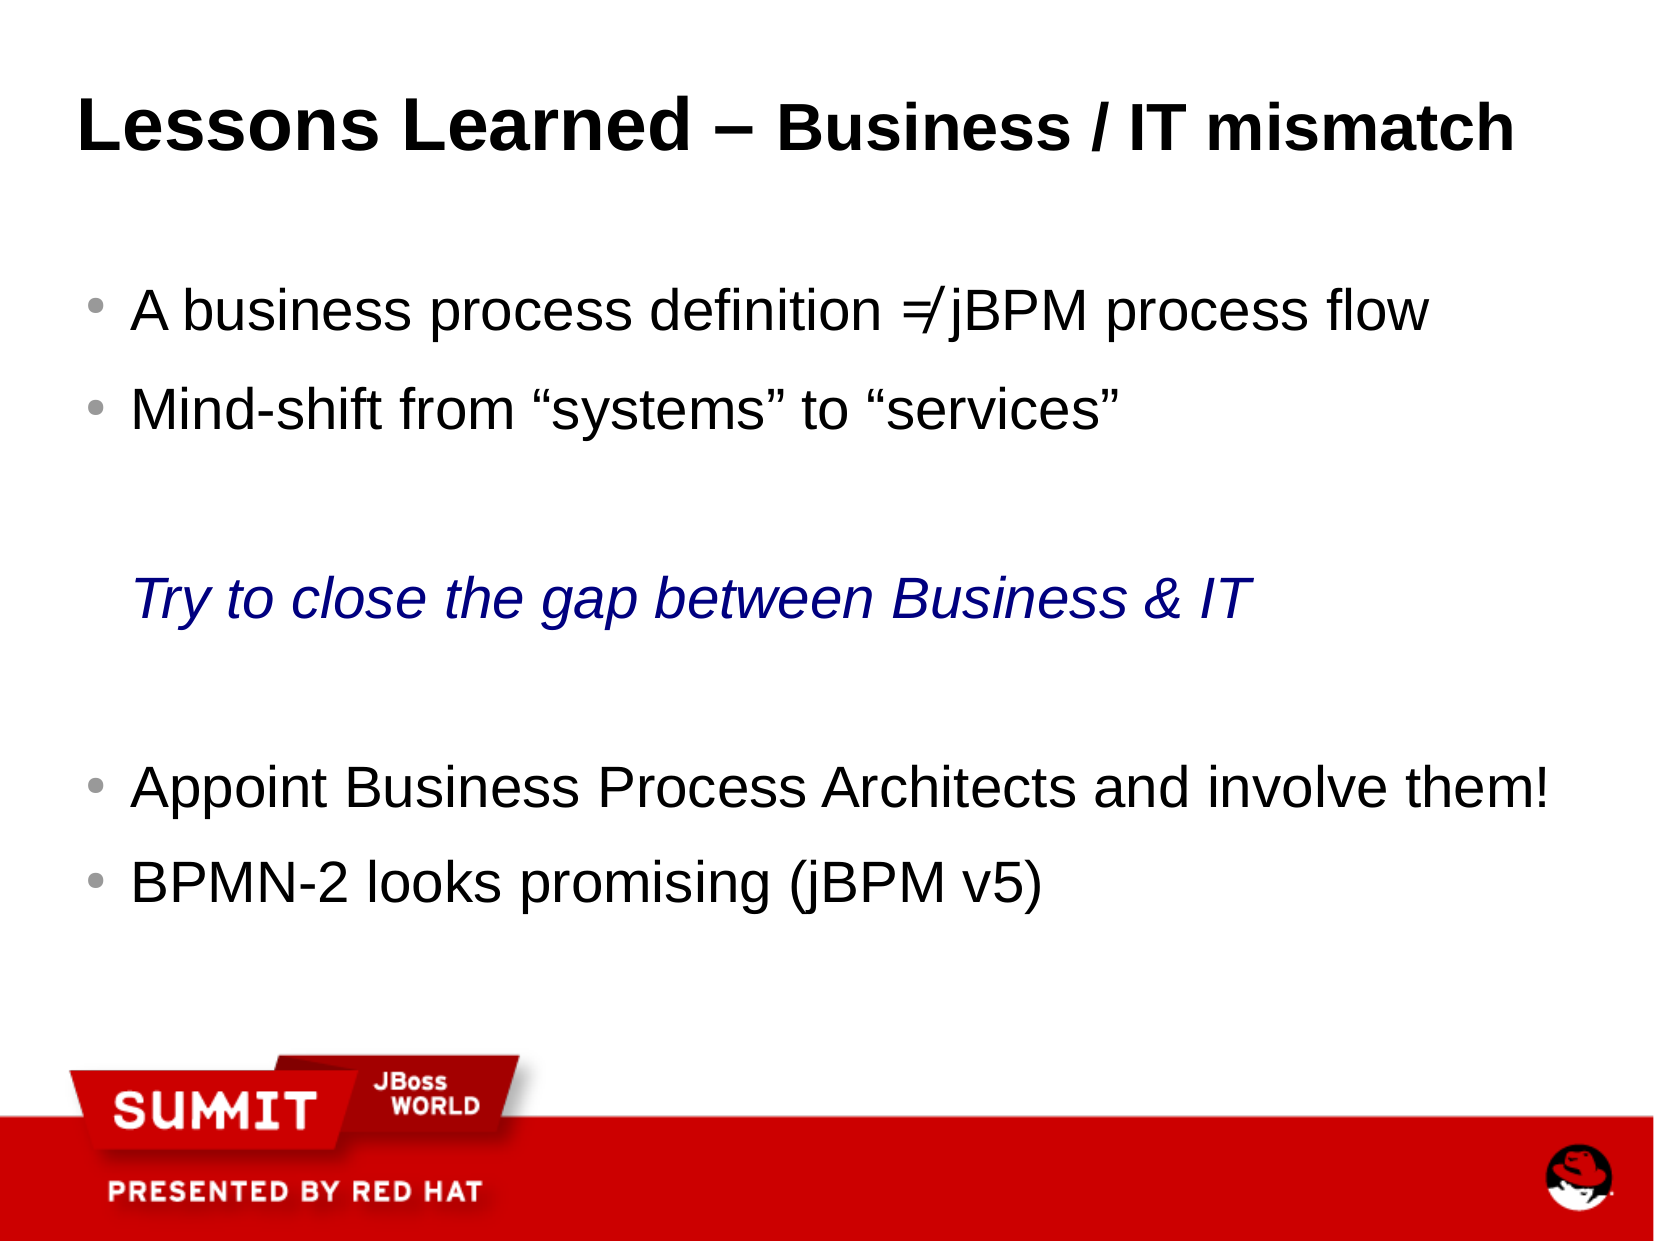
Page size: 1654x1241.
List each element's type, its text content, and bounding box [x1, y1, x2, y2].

picture [0, 1043, 1654, 1241]
title Lessons Learned – Business / IT mismatch [76, 45, 1565, 204]
list A business process definition ≠ jBPM process flow Mind-shift from “systems” to “services” Try to close the gap between Business & IT Appoint Business Process Architects and involve them! BPMN-2 looks promising (jBPM v5) [70, 267, 1571, 905]
